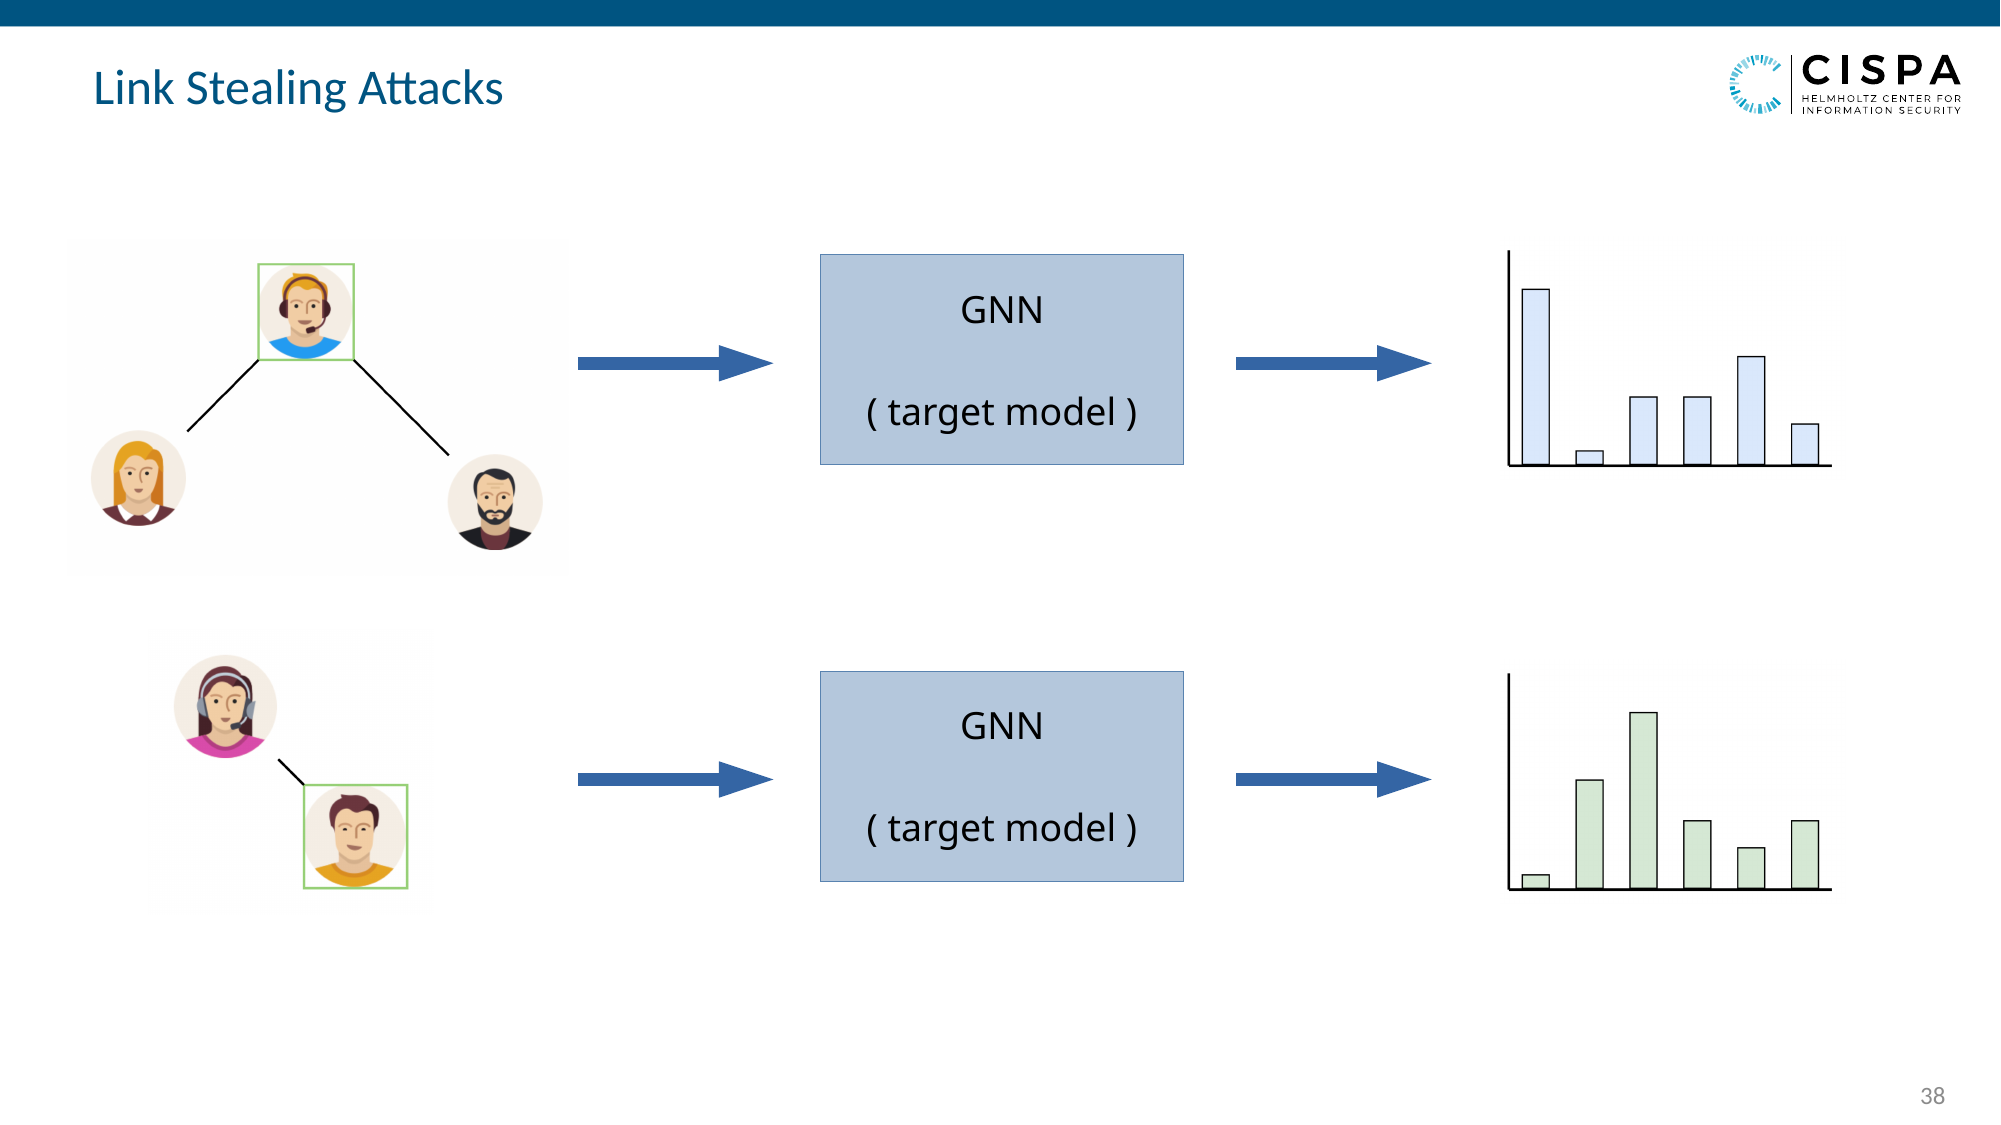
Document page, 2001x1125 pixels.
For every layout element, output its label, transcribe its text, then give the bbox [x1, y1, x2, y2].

title Link Stealing Attacks [78, 38, 1699, 131]
picture [67, 239, 569, 576]
text_box GNN ( target model ) [820, 254, 1184, 465]
text_box GNN ( target model ) [820, 671, 1184, 882]
picture [148, 629, 434, 916]
picture [1500, 659, 1846, 904]
slide_number <number> [1870, 1065, 1961, 1125]
picture [1500, 236, 1846, 480]
